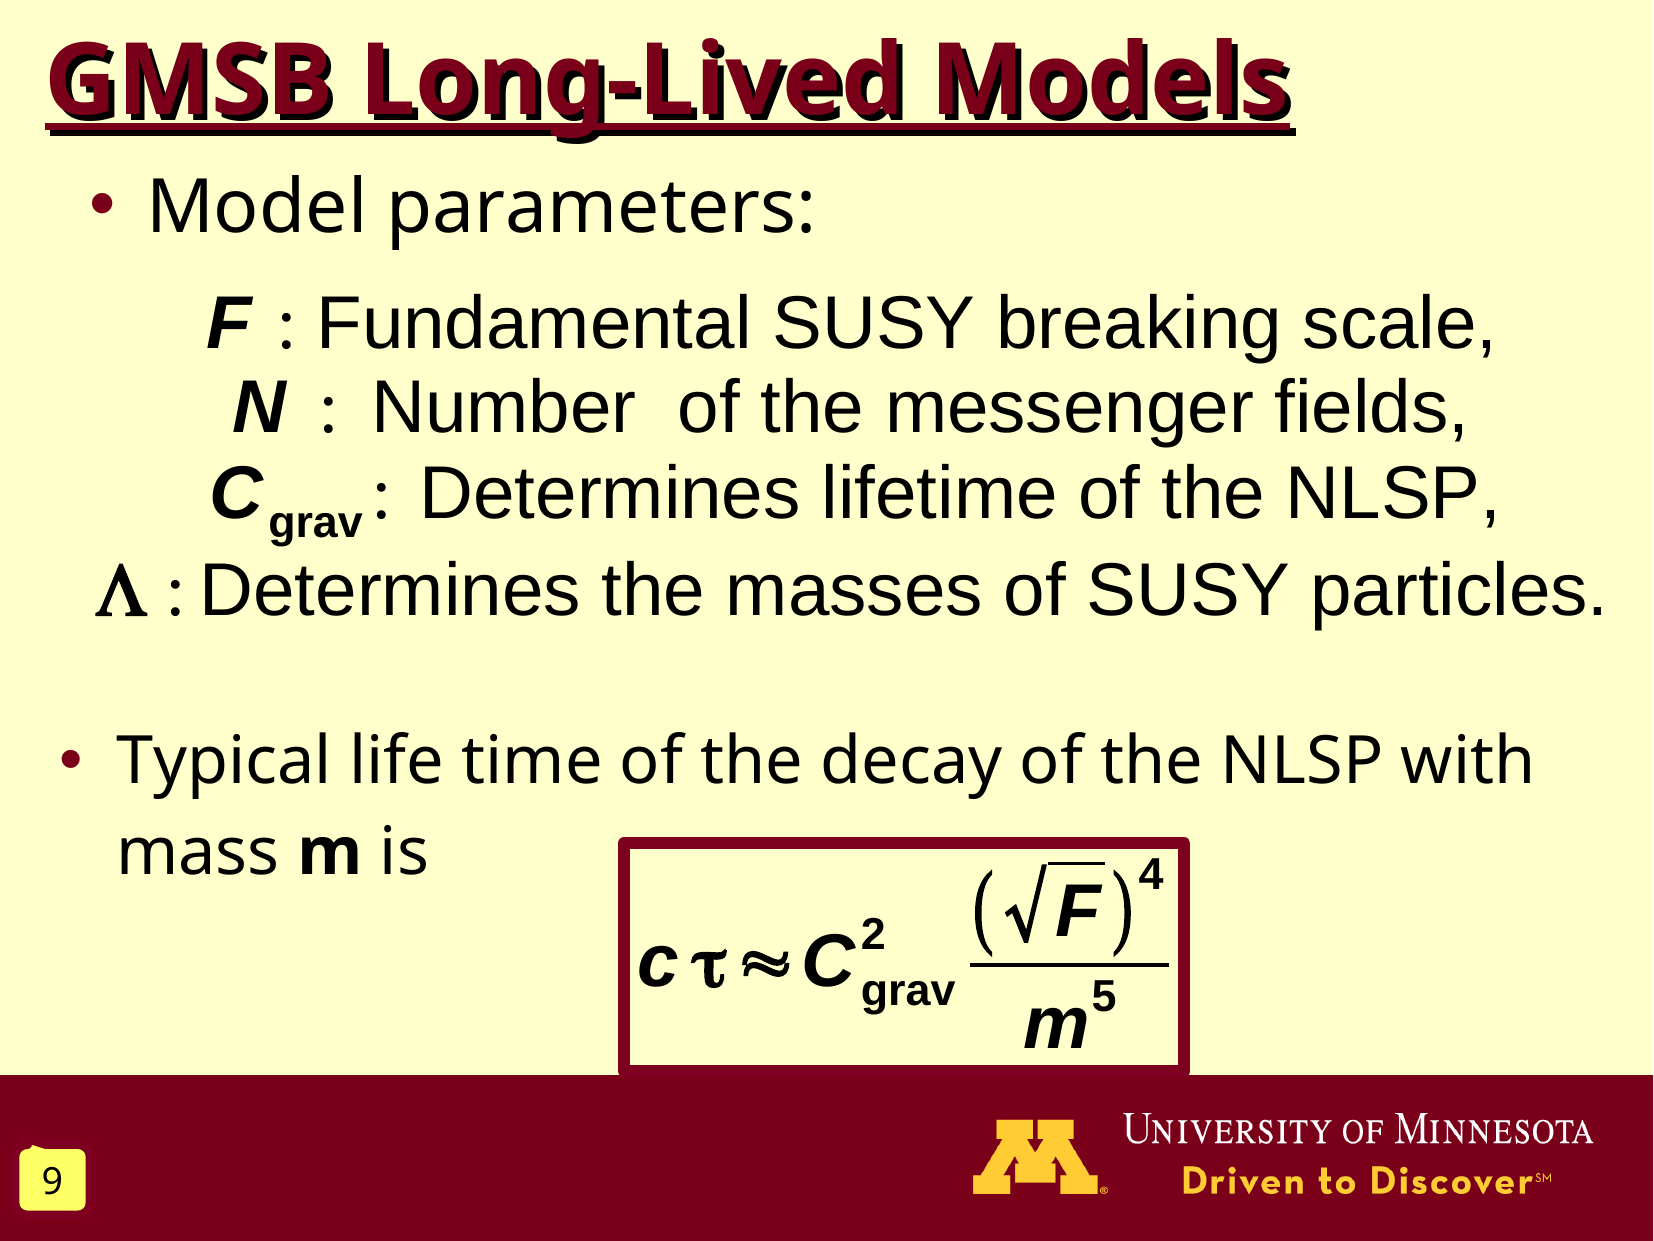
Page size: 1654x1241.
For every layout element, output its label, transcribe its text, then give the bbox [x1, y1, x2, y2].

title GMSB Long-Lived Models [30, 7, 1653, 143]
picture [0, 1075, 1654, 1241]
chart [630, 976, 1179, 1066]
text_box 9 [15, 1137, 91, 1216]
list Typical life time of the decay of the NLSP with mass m is [45, 705, 1636, 976]
list Model parameters: [75, 150, 1653, 571]
chart [86, 279, 1617, 661]
